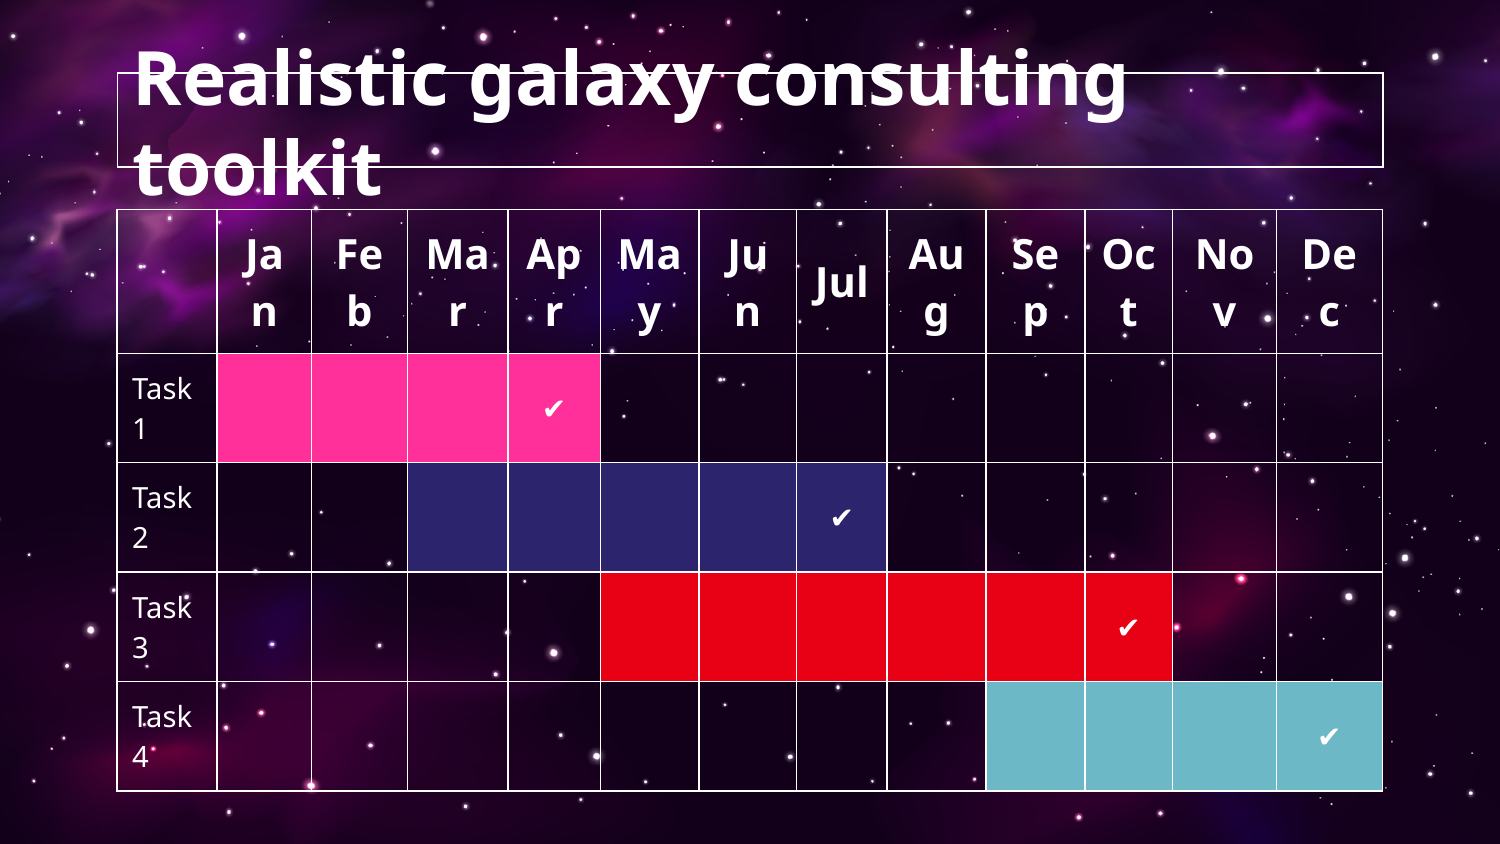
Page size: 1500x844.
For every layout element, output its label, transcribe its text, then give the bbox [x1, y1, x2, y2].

table_cell [1086, 682, 1172, 790]
table_header Jan [218, 210, 311, 353]
table_cell [601, 682, 698, 790]
table_cell [509, 573, 600, 681]
table_cell [1173, 463, 1276, 571]
table_cell [408, 463, 507, 571]
table_header May [601, 210, 698, 353]
table_cell [700, 682, 796, 790]
table_cell [987, 573, 1084, 681]
table_header Aug [888, 210, 985, 353]
table_cell [509, 463, 600, 571]
table_cell [601, 573, 698, 681]
table_cell [1277, 573, 1382, 681]
table_cell ✔ [509, 354, 600, 462]
table_cell Task 3 [118, 573, 216, 681]
table_cell [601, 354, 698, 462]
table_cell Task 4 [118, 682, 216, 790]
table_cell [218, 682, 311, 790]
table_cell [408, 573, 507, 681]
table_cell [1173, 682, 1276, 790]
table_header Feb [312, 210, 407, 353]
title Realistic galaxy consulting toolkit [117, 72, 1383, 167]
table_cell [700, 354, 796, 462]
table_header Dec [1277, 210, 1382, 353]
table_cell [601, 463, 698, 571]
table_header Apr [509, 210, 600, 353]
table_cell [1086, 463, 1172, 571]
table_header [118, 210, 216, 353]
table_cell [312, 682, 407, 790]
table_cell [408, 354, 507, 462]
table_header Oct [1086, 210, 1172, 353]
table_cell [1086, 354, 1172, 462]
table_cell [700, 573, 796, 681]
table_header Nov [1173, 210, 1276, 353]
table_cell ✔ [1086, 573, 1172, 681]
table_cell ✔ [797, 463, 886, 571]
table_cell [700, 463, 796, 571]
table_cell [312, 463, 407, 571]
table_header Jul [797, 210, 886, 353]
table_header Sep [987, 210, 1084, 353]
table_header Jun [700, 210, 796, 353]
table_cell [408, 682, 507, 790]
table_cell [1173, 573, 1276, 681]
table_cell [888, 682, 985, 790]
table_cell [888, 463, 985, 571]
table_cell [797, 682, 886, 790]
table_cell Task 1 [118, 354, 216, 462]
table_cell [218, 573, 311, 681]
table_cell [1277, 354, 1382, 462]
table_cell [1173, 354, 1276, 462]
table_cell [312, 573, 407, 681]
table_cell [218, 354, 311, 462]
table_cell [509, 682, 600, 790]
table_cell [312, 354, 407, 462]
table_cell [888, 354, 985, 462]
picture [0, 0, 1500, 844]
table_cell [1277, 463, 1382, 571]
table_cell [987, 463, 1084, 571]
table_cell [987, 354, 1084, 462]
table_cell [797, 354, 886, 462]
table_cell [218, 463, 311, 571]
table_cell Task 2 [118, 463, 216, 571]
table_cell [888, 573, 985, 681]
table_cell [797, 573, 886, 681]
table_cell ✔ [1277, 682, 1382, 790]
table_header Mar [408, 210, 507, 353]
table_cell [987, 682, 1084, 790]
